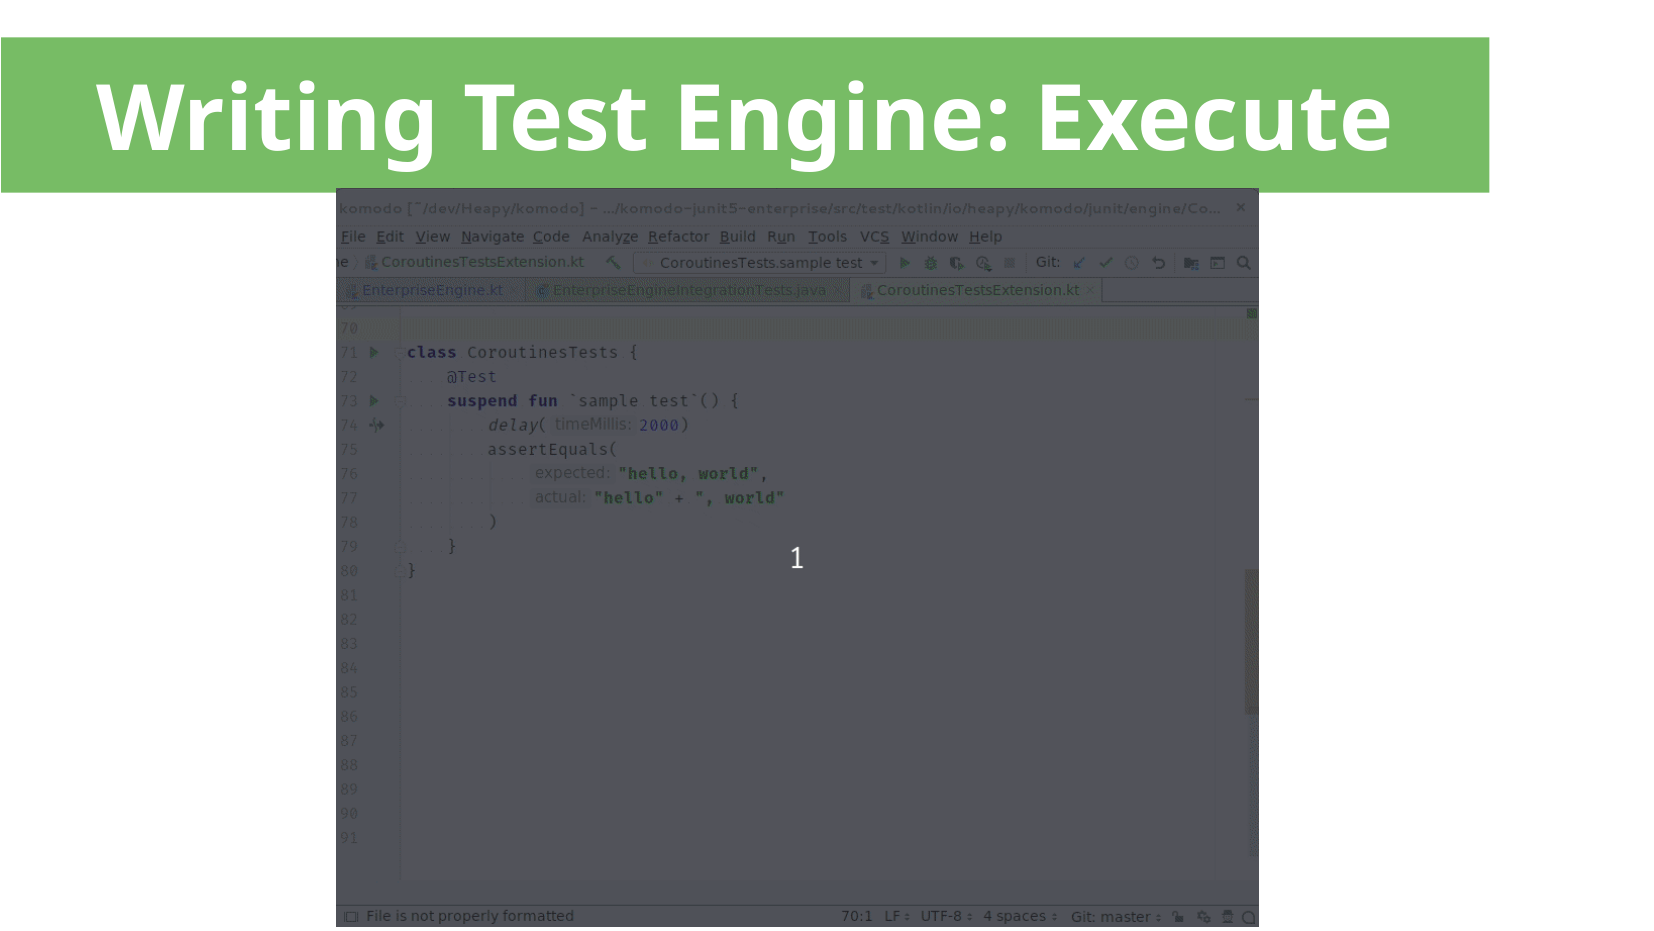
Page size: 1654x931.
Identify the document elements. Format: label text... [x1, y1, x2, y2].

picture [336, 188, 1259, 927]
title Writing Test Engine: Execute [1, 37, 1490, 193]
